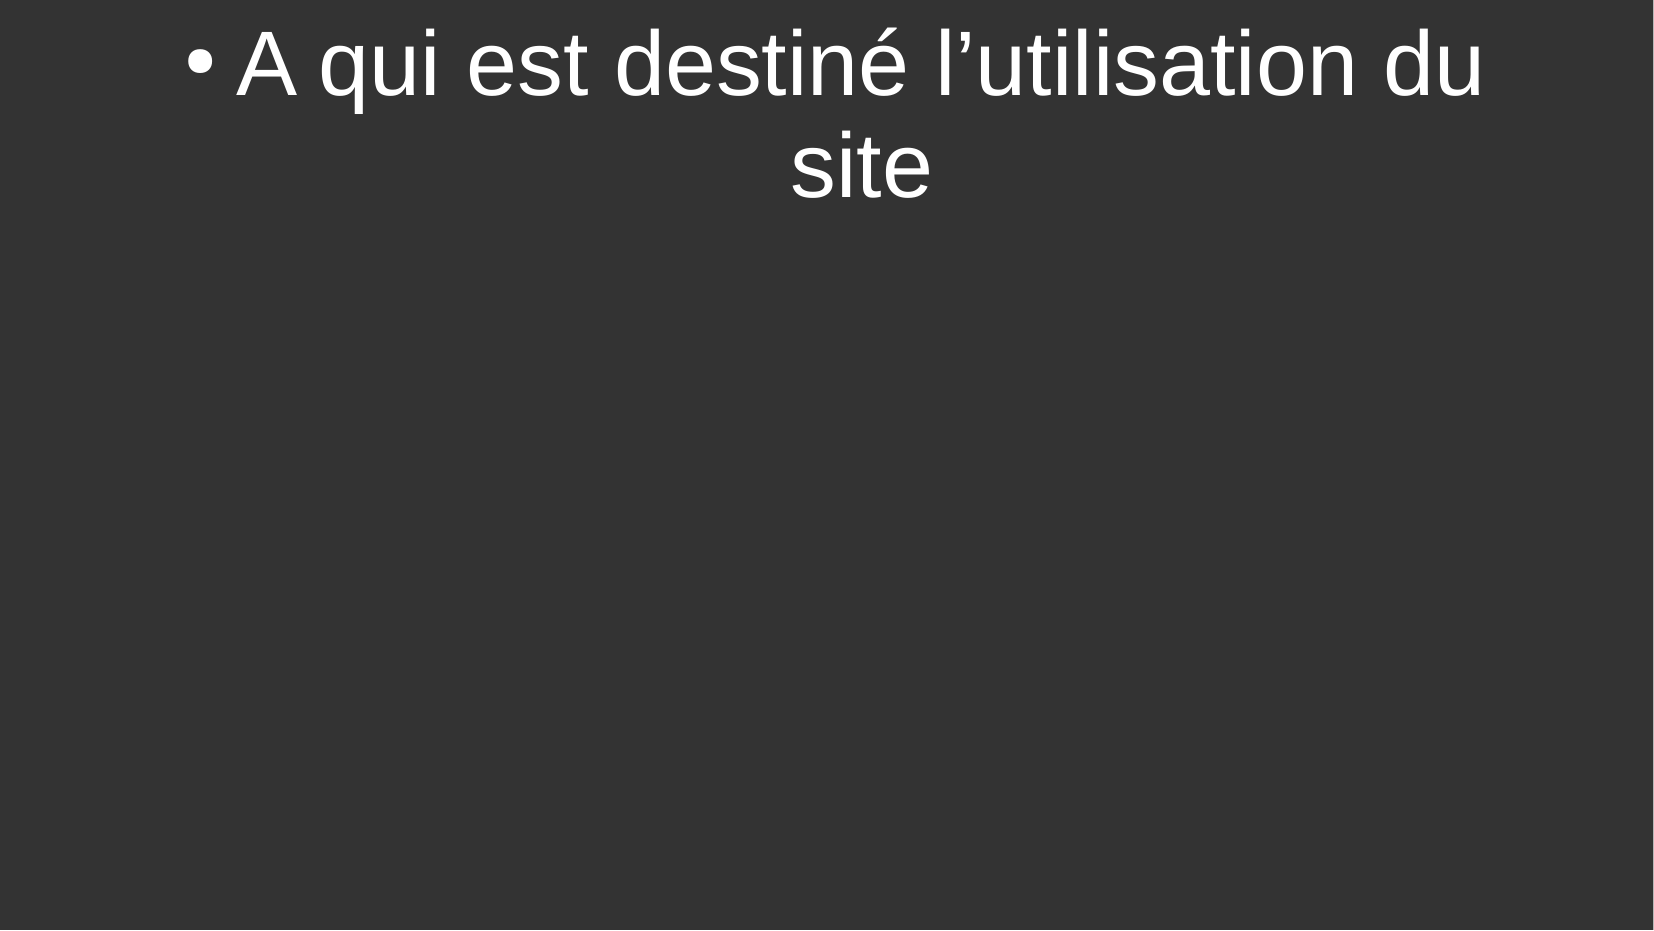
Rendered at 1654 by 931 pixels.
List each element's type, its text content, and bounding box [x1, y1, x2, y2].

title A qui est destiné l’utilisation du site [82, 12, 1571, 218]
